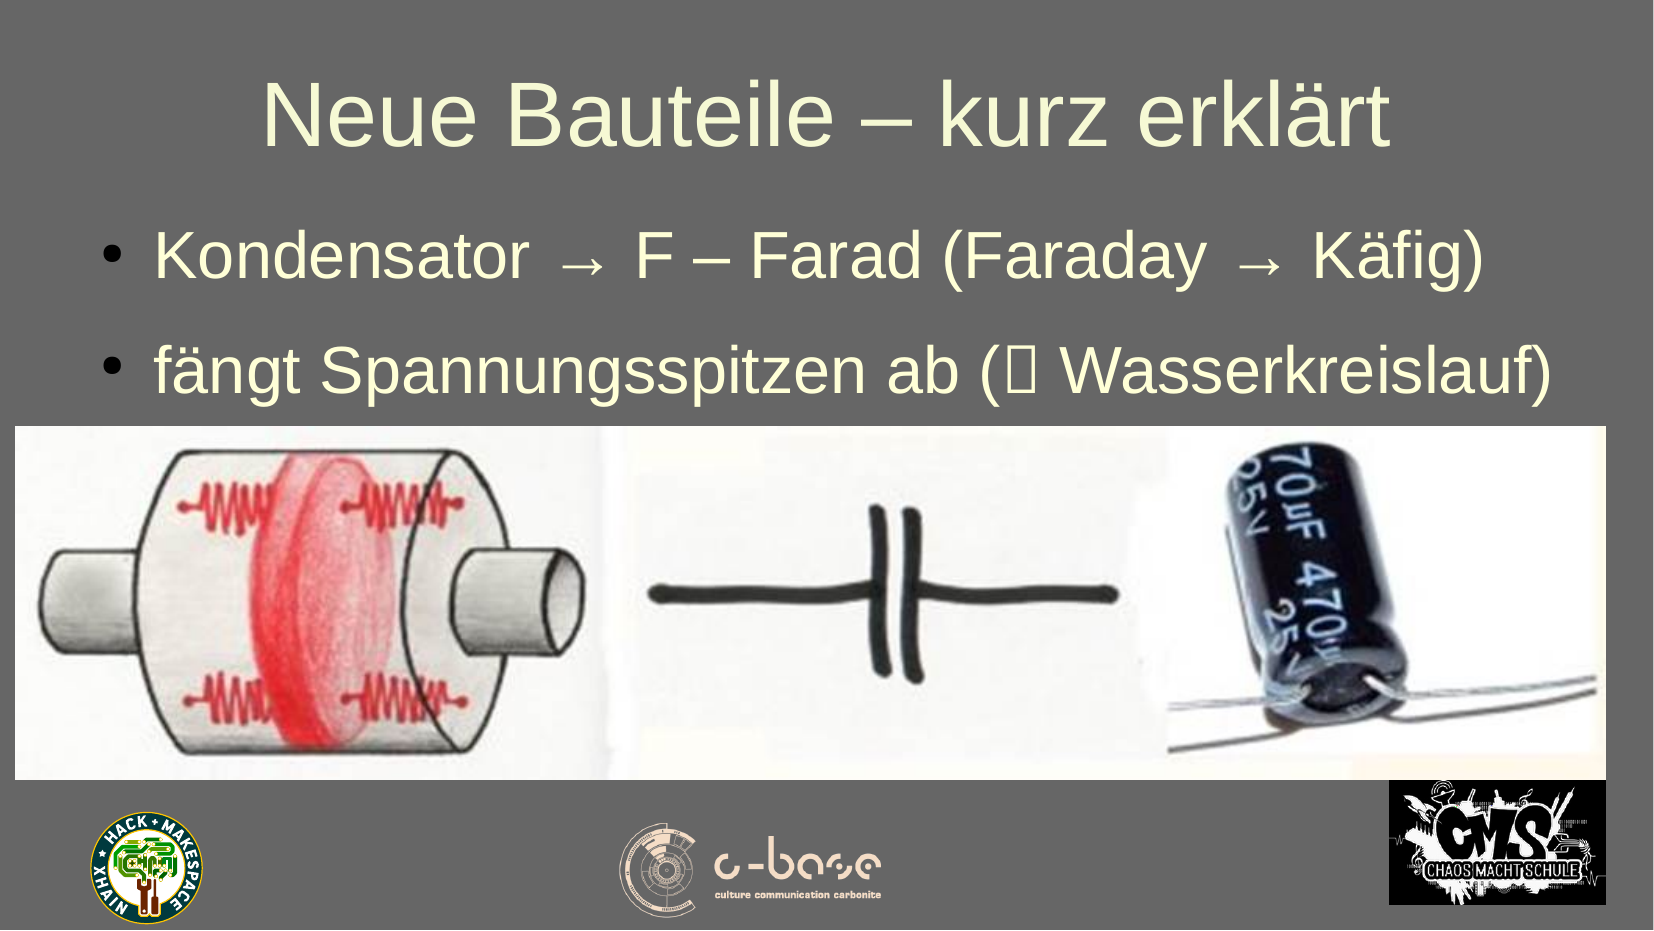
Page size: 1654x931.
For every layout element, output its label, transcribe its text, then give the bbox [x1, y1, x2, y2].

picture [609, 809, 897, 931]
picture [15, 426, 1606, 905]
list Kondensator → F – Farad (Faraday → Käfig) fängt Spannungsspitzen ab ( Wasserkreislauf) [82, 217, 1591, 426]
title Neue Bauteile – kurz erklärt [82, 37, 1571, 193]
